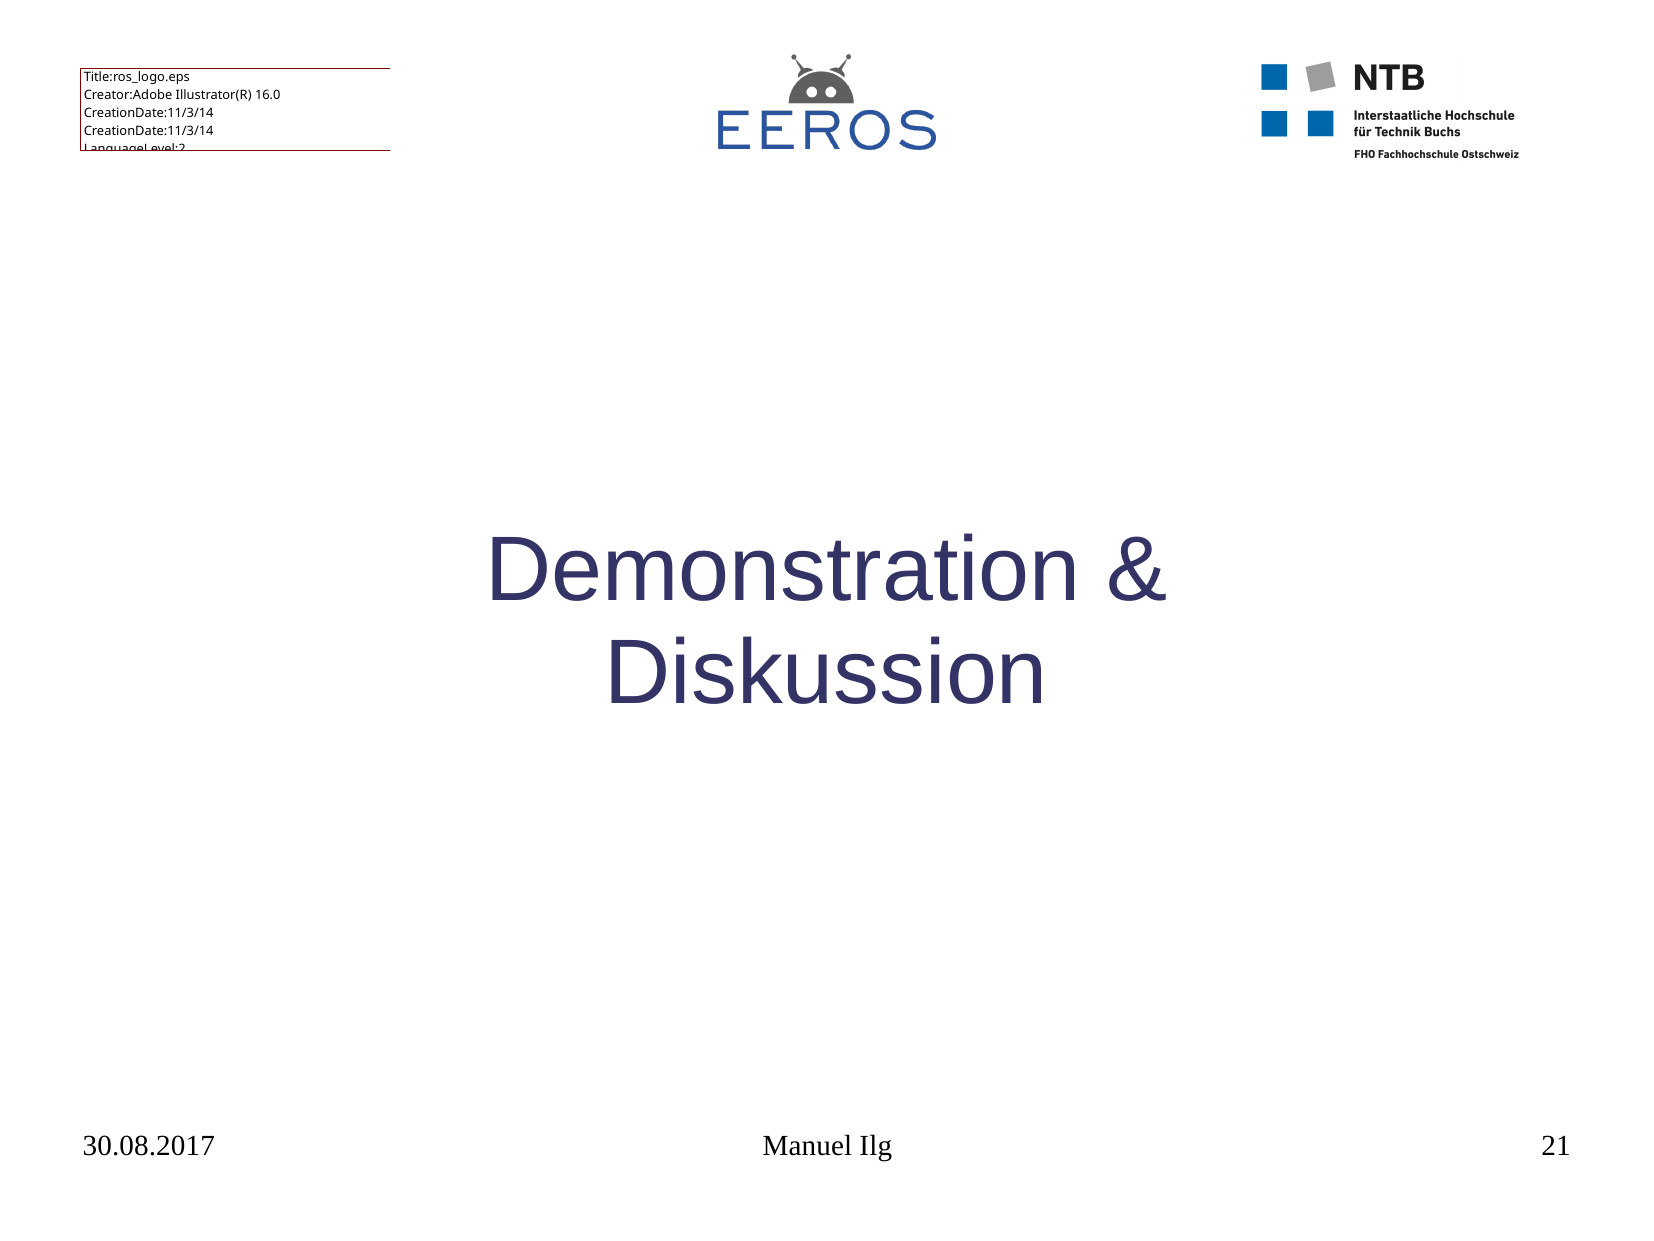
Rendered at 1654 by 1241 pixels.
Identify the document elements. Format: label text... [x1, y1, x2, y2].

title Demonstration & Diskussion [82, 516, 1571, 724]
picture [718, 54, 936, 150]
picture [1232, 48, 1531, 168]
